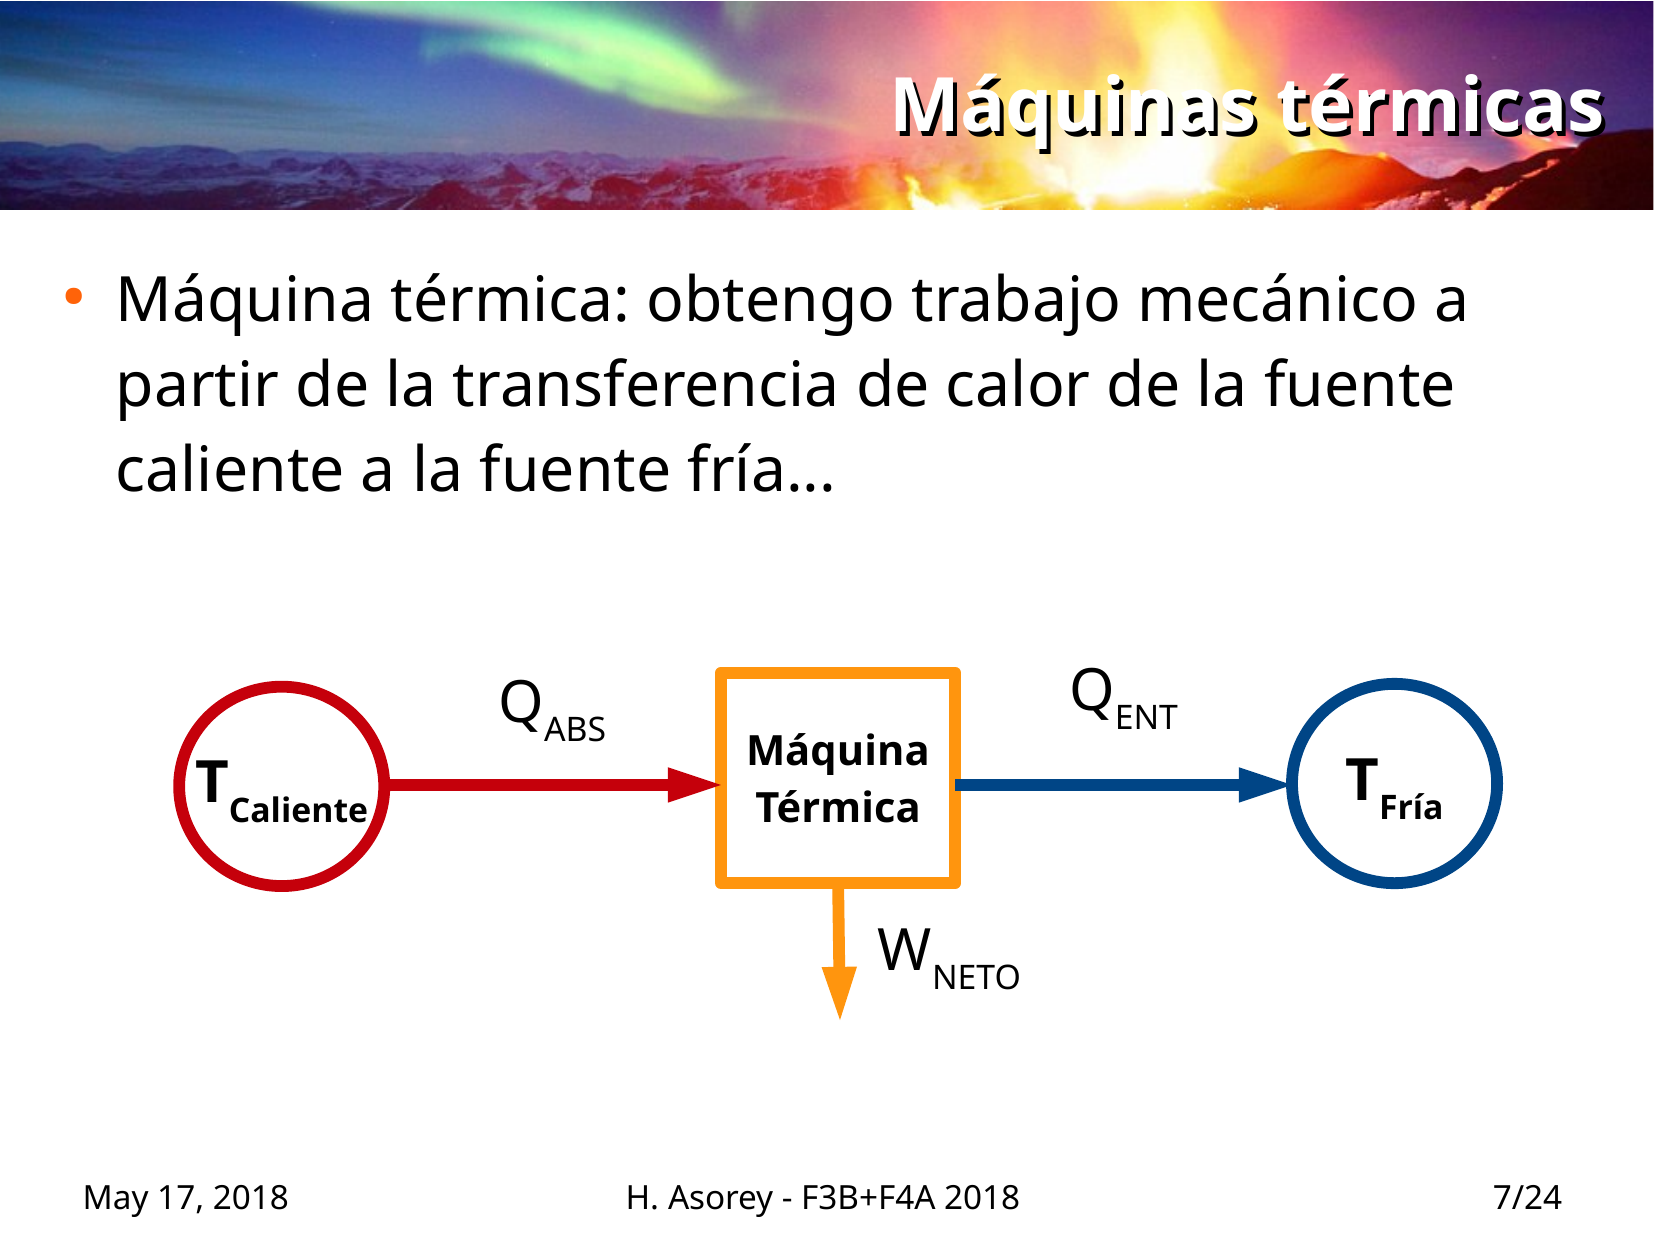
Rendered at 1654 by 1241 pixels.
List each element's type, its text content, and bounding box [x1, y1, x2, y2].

text_box TCaliente [179, 686, 385, 887]
picture [0, 1, 1654, 210]
text_box TFría [1292, 683, 1498, 884]
text_box Máquina Térmica [720, 672, 956, 884]
list Máquina térmica: obtengo trabajo mecánico a partir de la transferencia de calor de la fuente caliente a la fuente fría... [45, 255, 1606, 1156]
text_box WNETO [805, 900, 1094, 1111]
title Máquinas térmicas [45, 15, 1606, 191]
